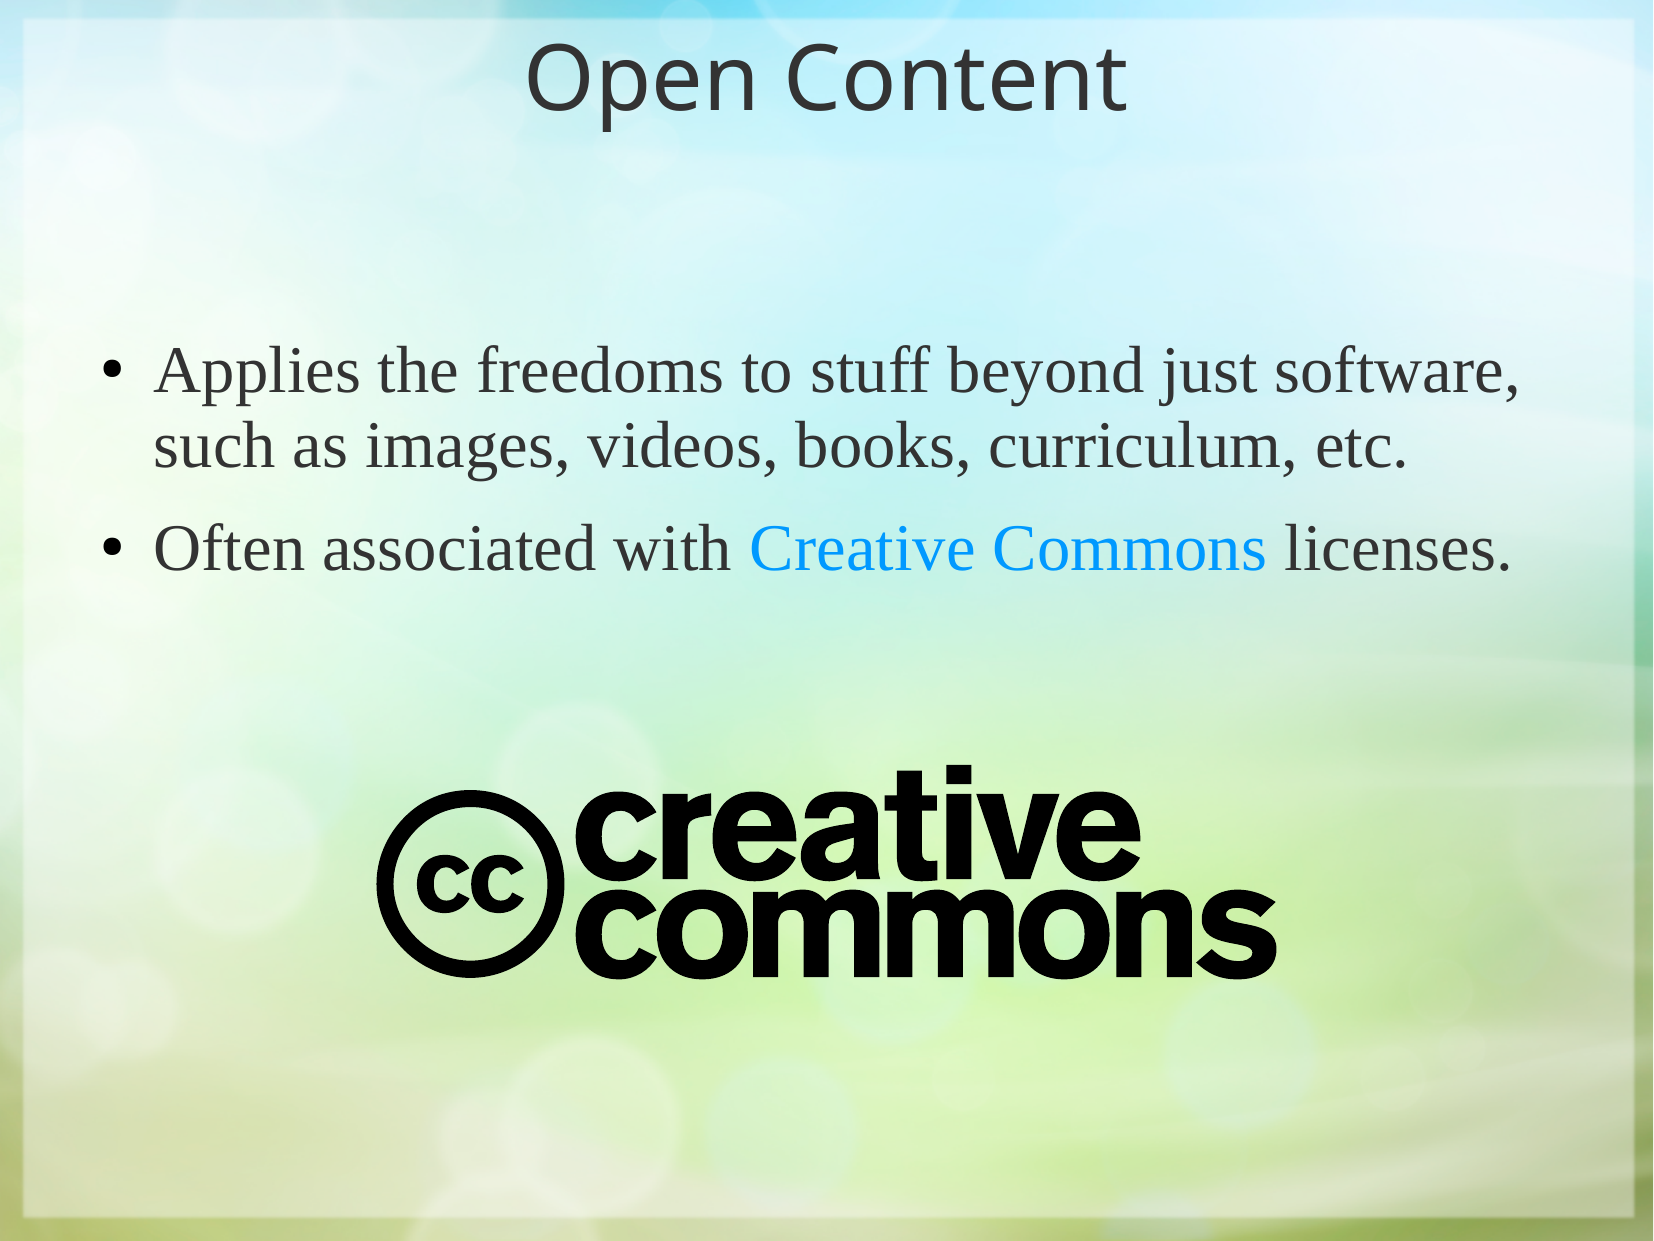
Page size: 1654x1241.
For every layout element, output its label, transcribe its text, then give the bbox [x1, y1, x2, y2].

list Applies the freedoms to stuff beyond just software, such as images, videos, books, curriculum, etc. Often associated with Creative Commons licenses. [82, 333, 1571, 908]
title Open Content [82, 0, 1571, 151]
picture [0, 0, 1654, 1241]
